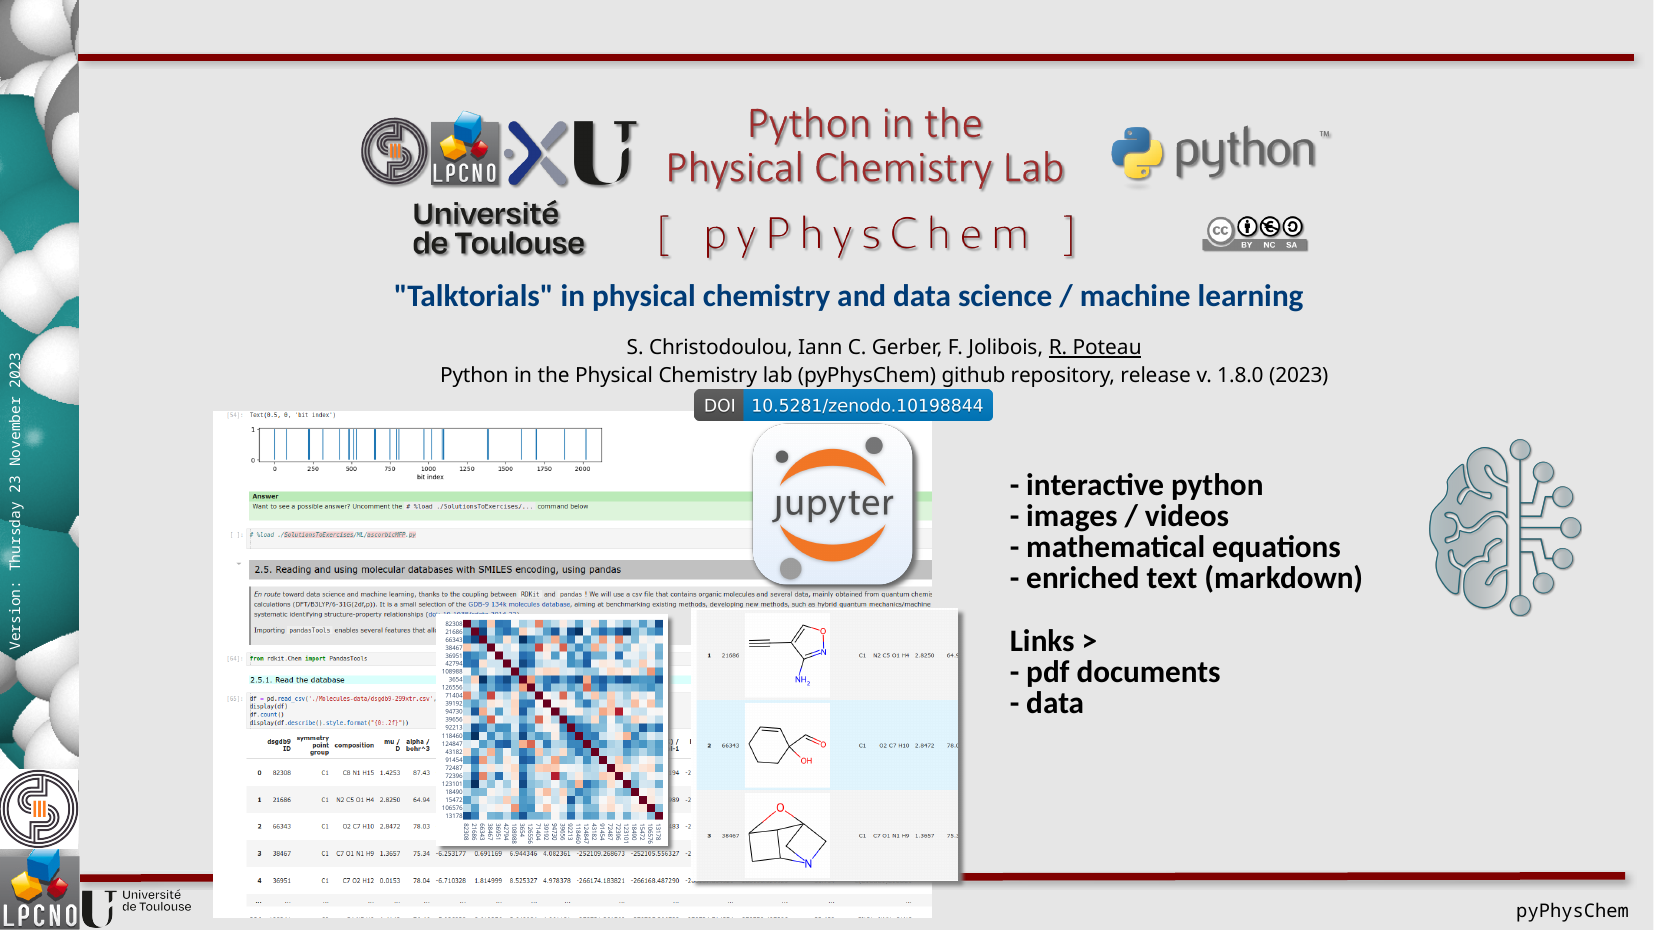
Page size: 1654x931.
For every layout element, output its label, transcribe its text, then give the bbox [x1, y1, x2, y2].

text_box "Talktorials" in physical chemistry and data science / machine learning [371, 275, 1320, 323]
picture [213, 389, 993, 918]
text_box S. Christodoulou, Iann C. Gerber, F. Jolibois, R. Poteau Python in the Physical Chemistry lab (pyPhysChem) github repository, release v. 1.8.0 (2023) [273, 331, 1495, 390]
picture [82, 889, 191, 928]
picture [0, 0, 80, 930]
picture [358, 104, 1345, 262]
picture [1425, 435, 1582, 617]
text_box - interactive python - images / videos - mathematical equations - enriched text (markdown) Links > - pdf documents - data [995, 464, 1379, 729]
